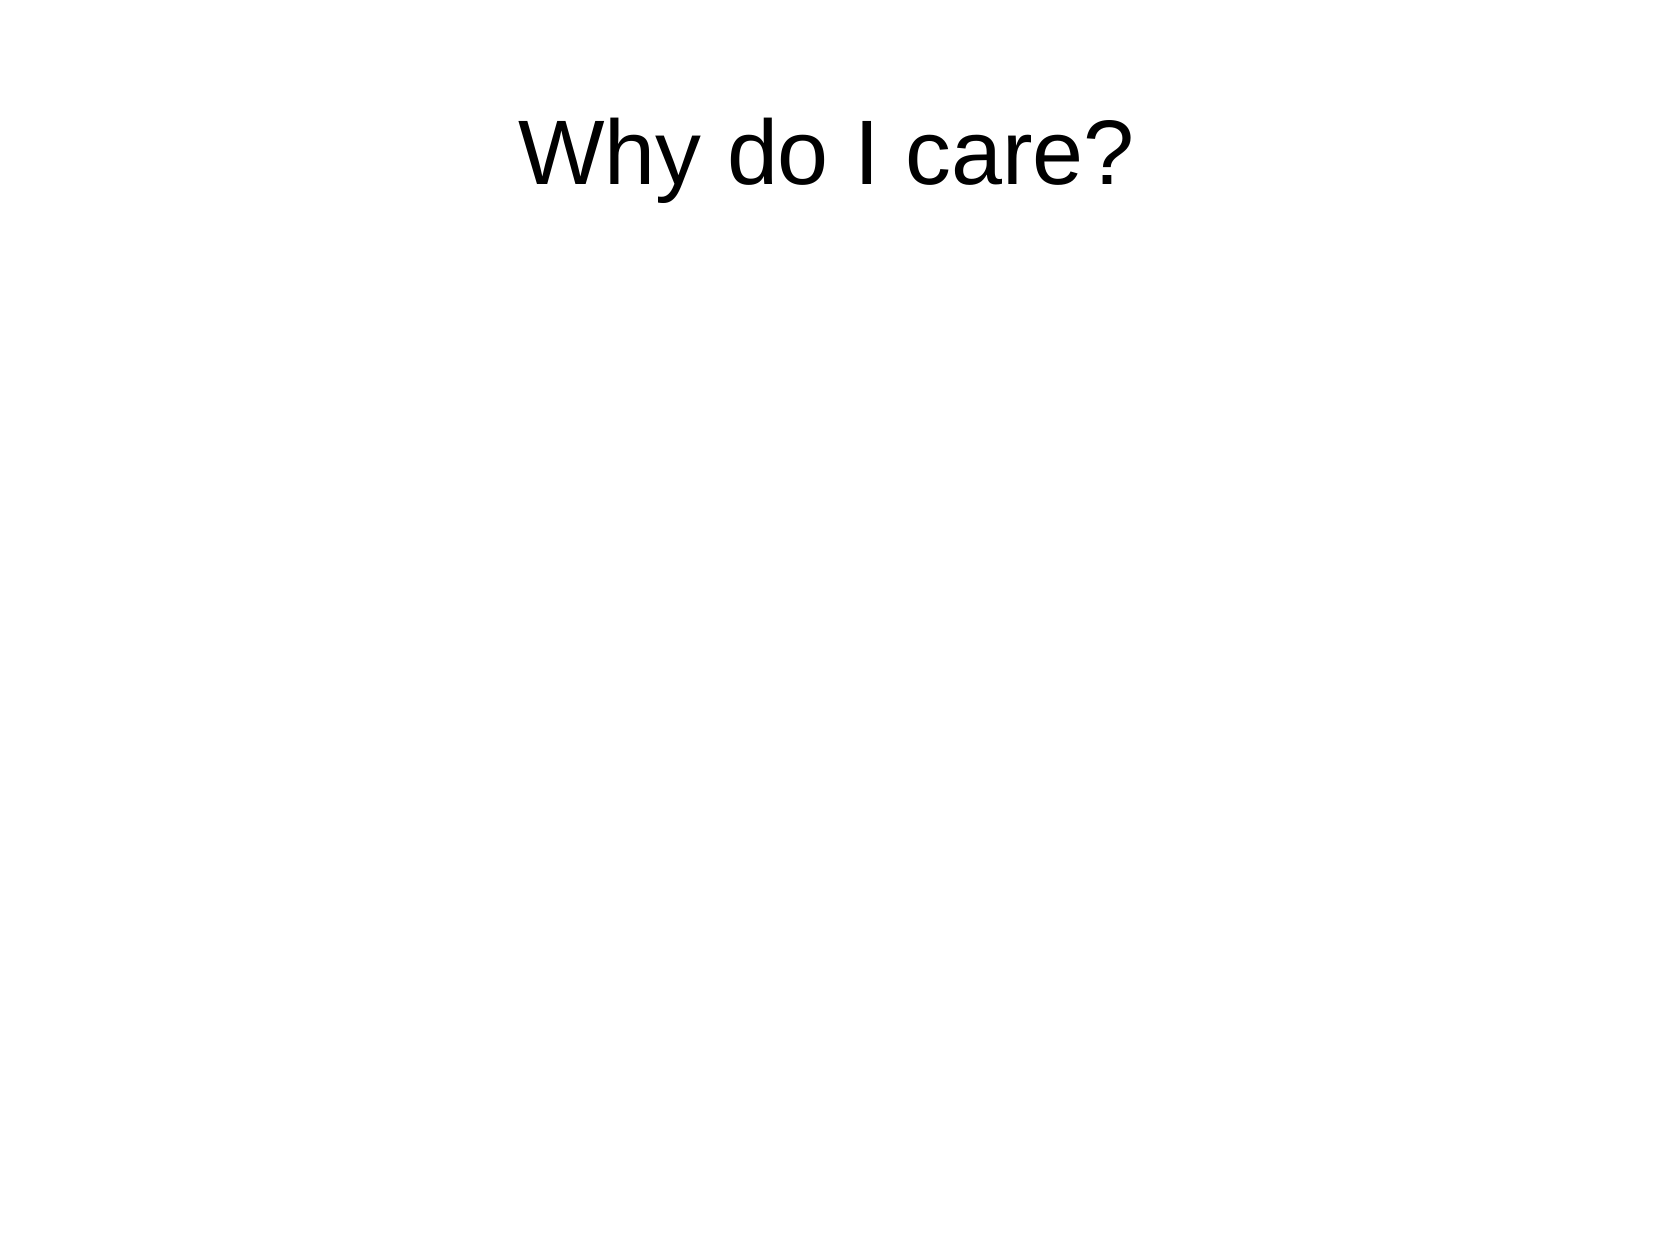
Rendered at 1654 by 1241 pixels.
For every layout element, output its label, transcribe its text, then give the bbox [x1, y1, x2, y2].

title Why do I care? [82, 49, 1571, 257]
